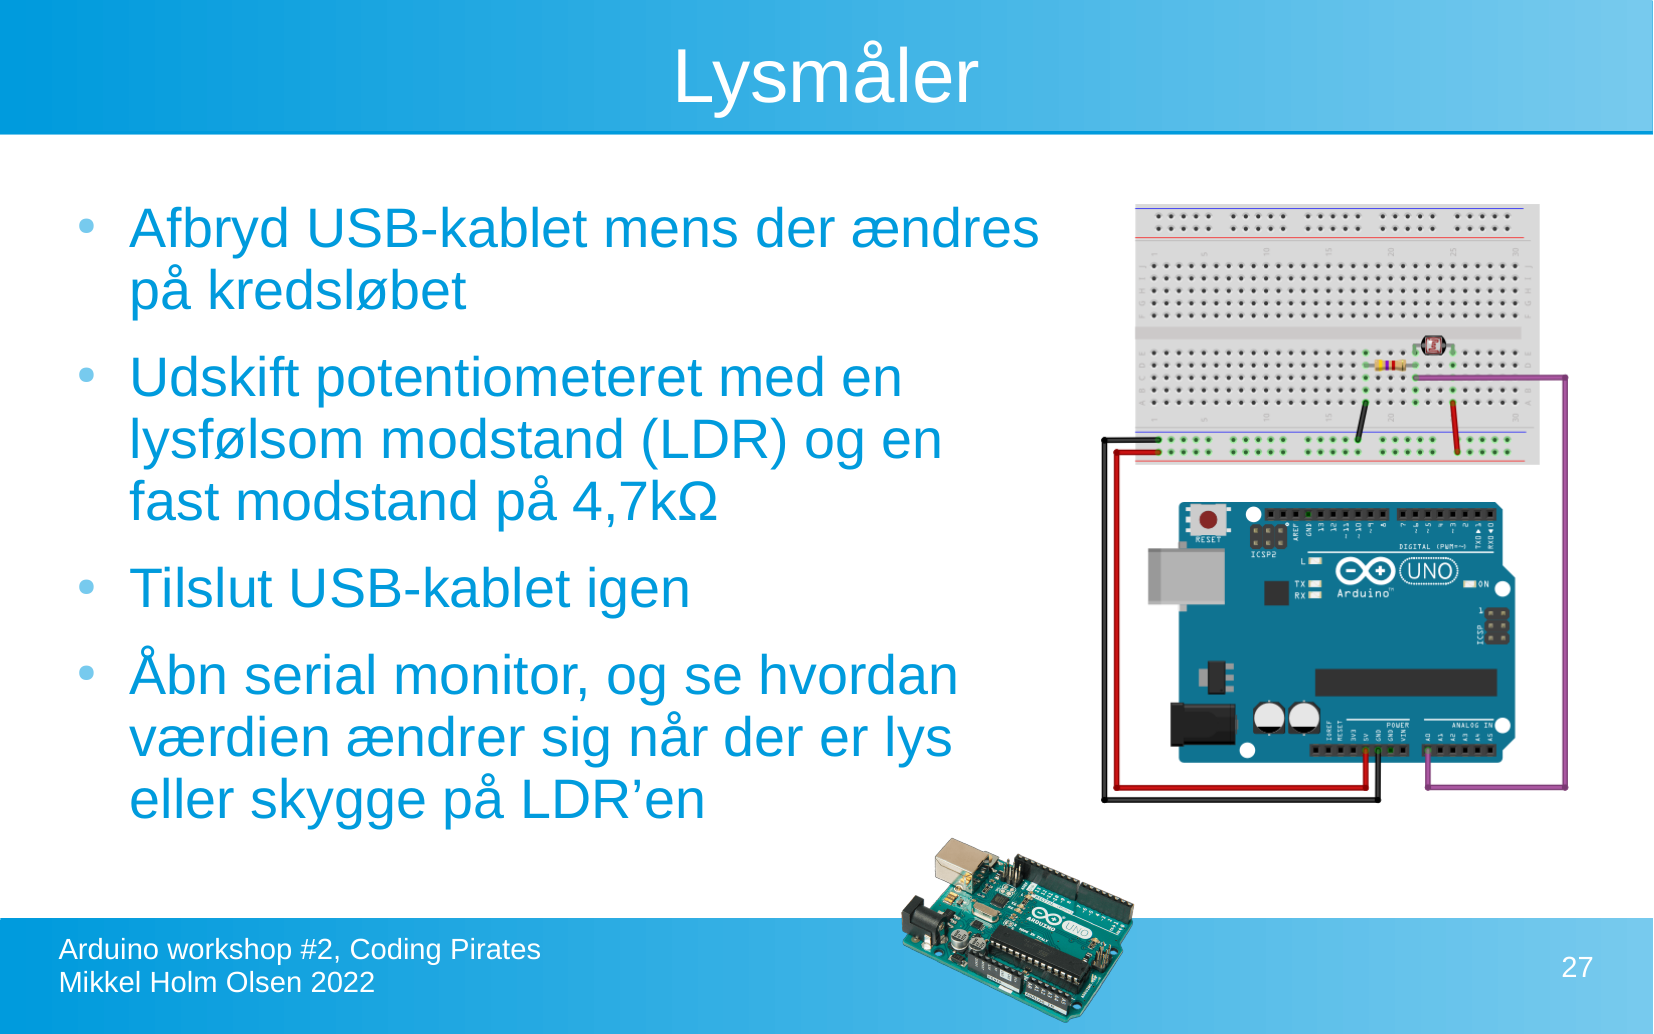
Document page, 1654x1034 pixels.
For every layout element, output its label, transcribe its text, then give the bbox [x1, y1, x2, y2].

list Afbryd USB-kablet mens der ændres på kredsløbet Udskift potentiometeret med en lysfølsom modstand (LDR) og en fast modstand på 4,7kΩ Tilslut USB-kablet igen Åbn serial monitor, og se hvordan værdien ændrer sig når der er lys eller skygge på LDR’en [58, 196, 1594, 854]
title Lysmåler [58, 32, 1594, 120]
picture [1087, 184, 1583, 818]
picture [900, 854, 1138, 1024]
